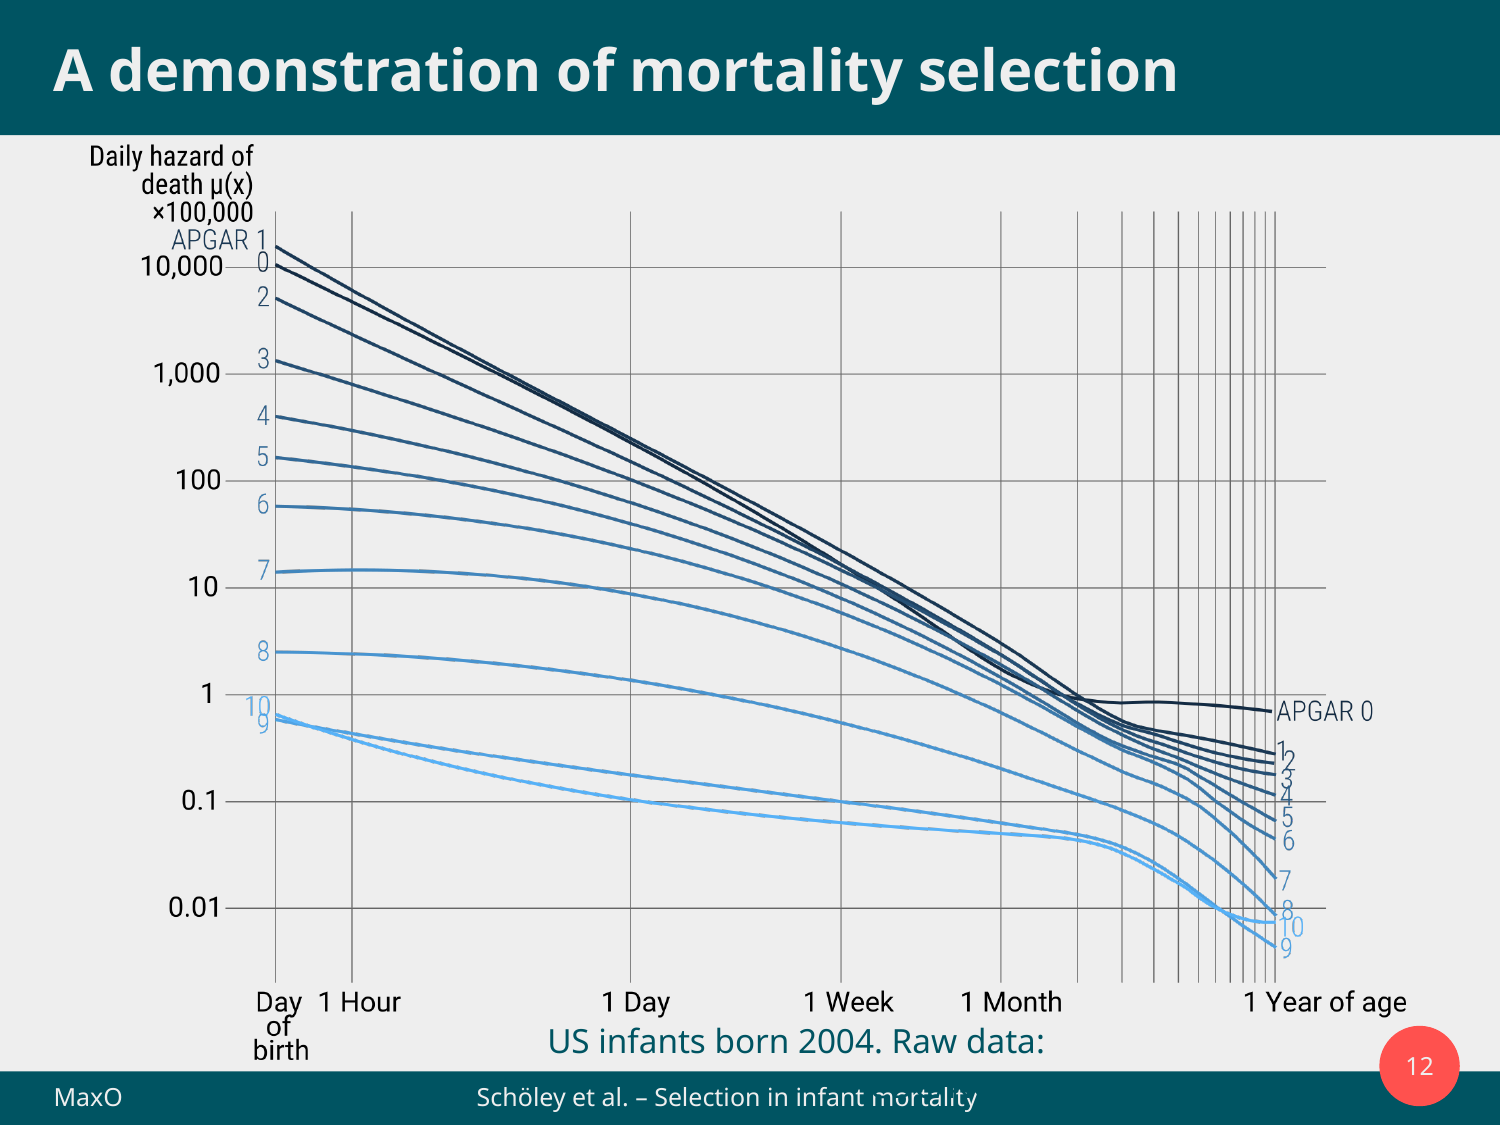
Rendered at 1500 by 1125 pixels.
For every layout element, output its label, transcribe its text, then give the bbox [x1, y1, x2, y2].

title A demonstration of mortality selection [53, 0, 1447, 141]
picture [91, 144, 1406, 1060]
text_box US infants born 2004. Raw data: CDC/NCHS. [439, 1010, 1061, 1114]
